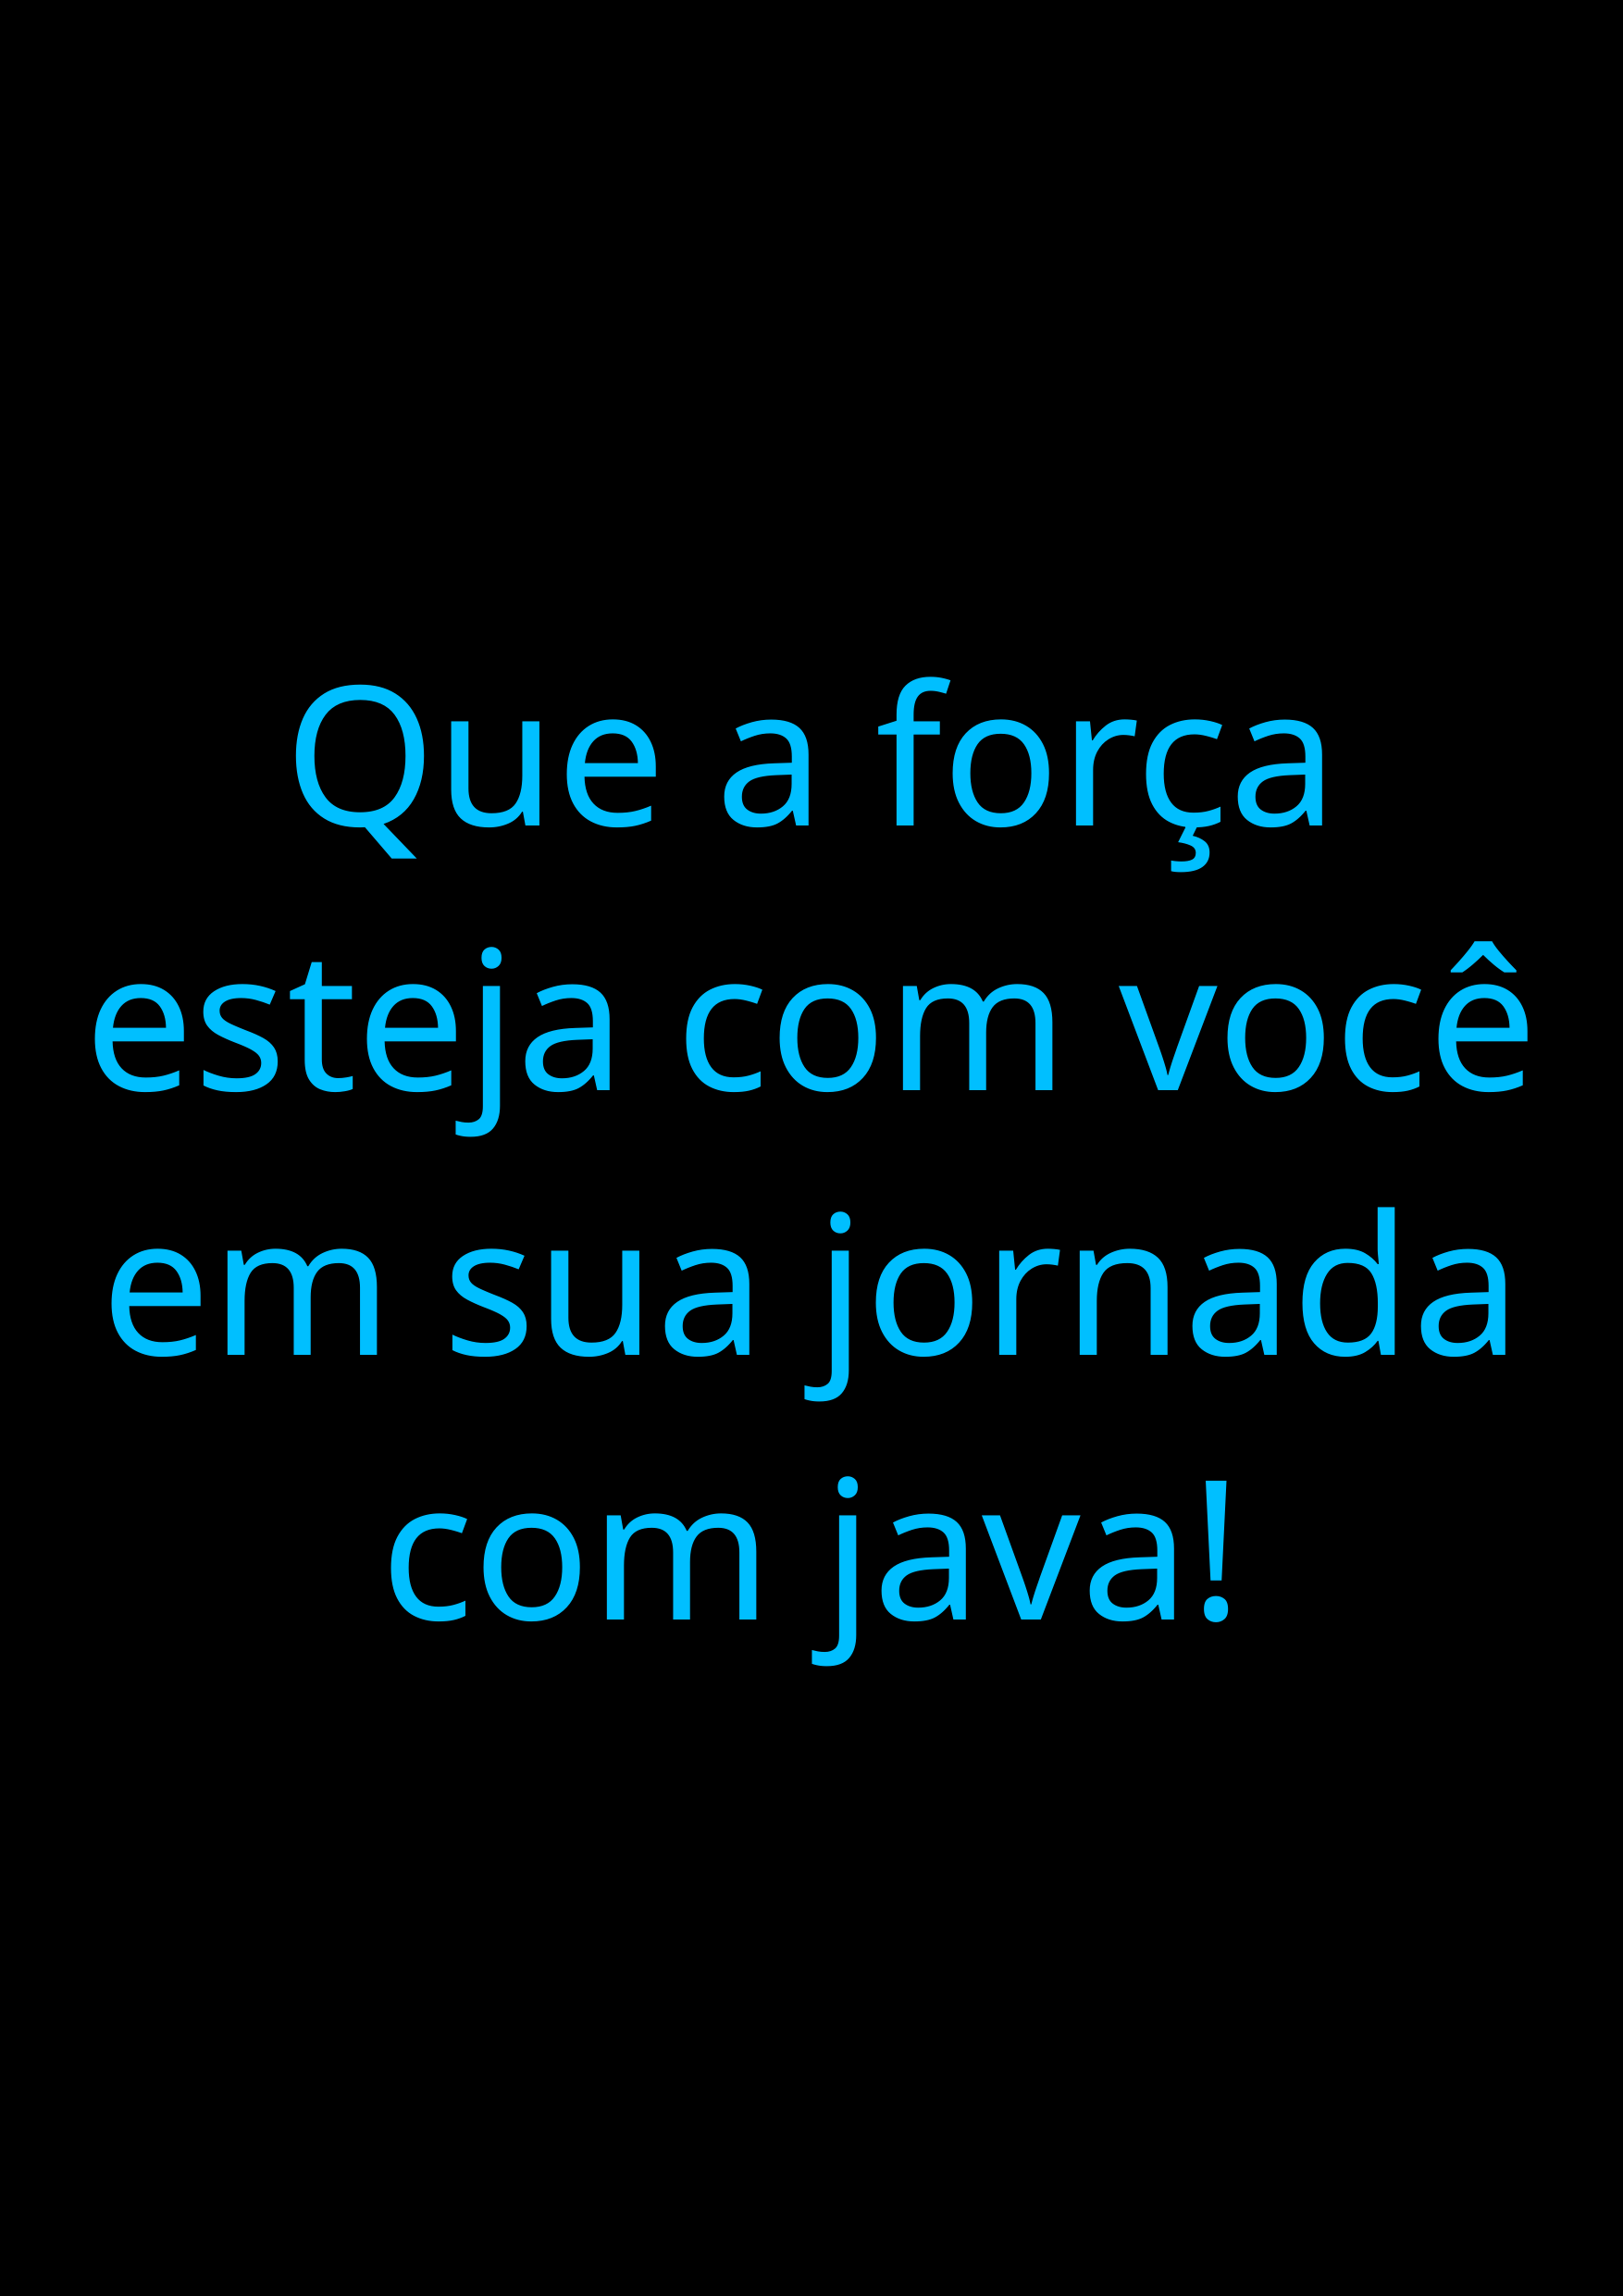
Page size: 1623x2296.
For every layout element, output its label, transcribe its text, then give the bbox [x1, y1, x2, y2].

subtitle Que a força esteja com você em sua jornada com java! [81, 217, 1542, 2079]
